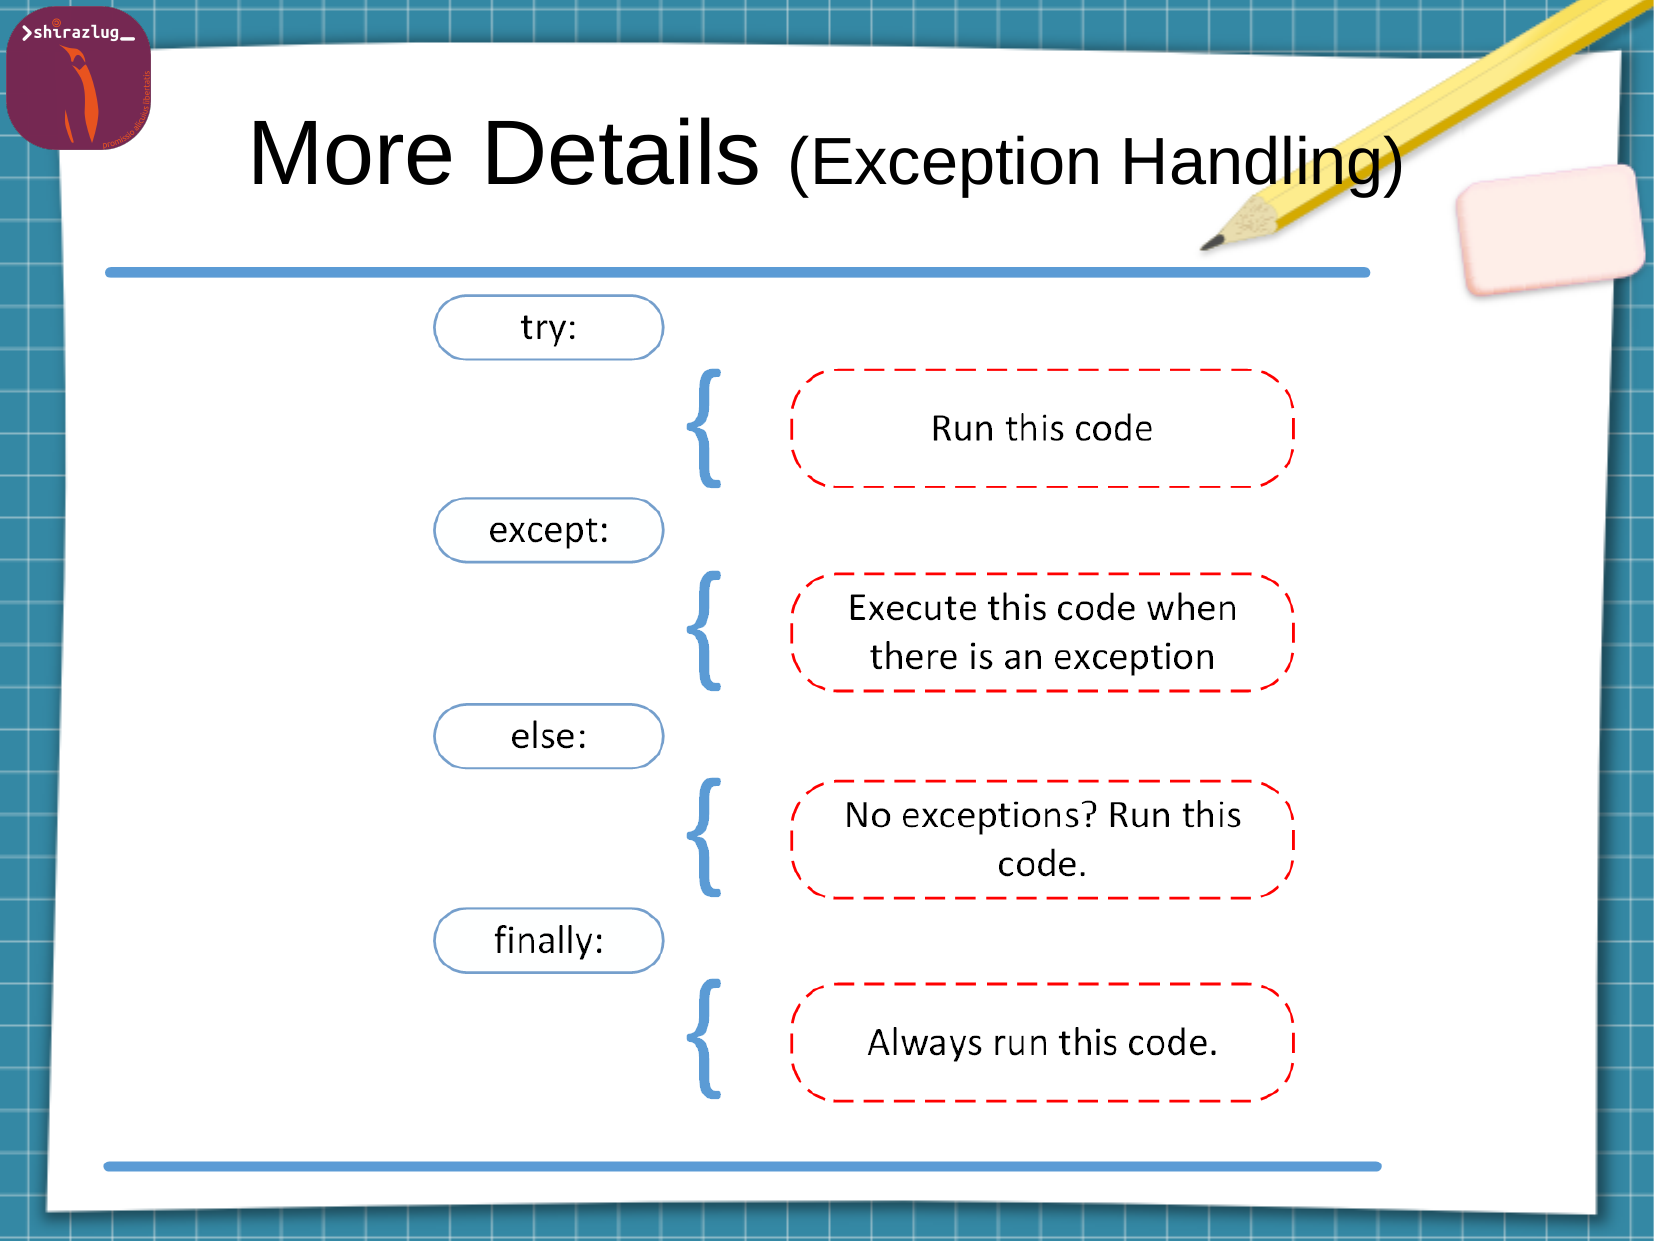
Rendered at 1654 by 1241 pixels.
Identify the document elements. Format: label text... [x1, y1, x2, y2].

title More Details (Exception Handling) [82, 49, 1571, 257]
picture [0, 0, 1654, 1241]
